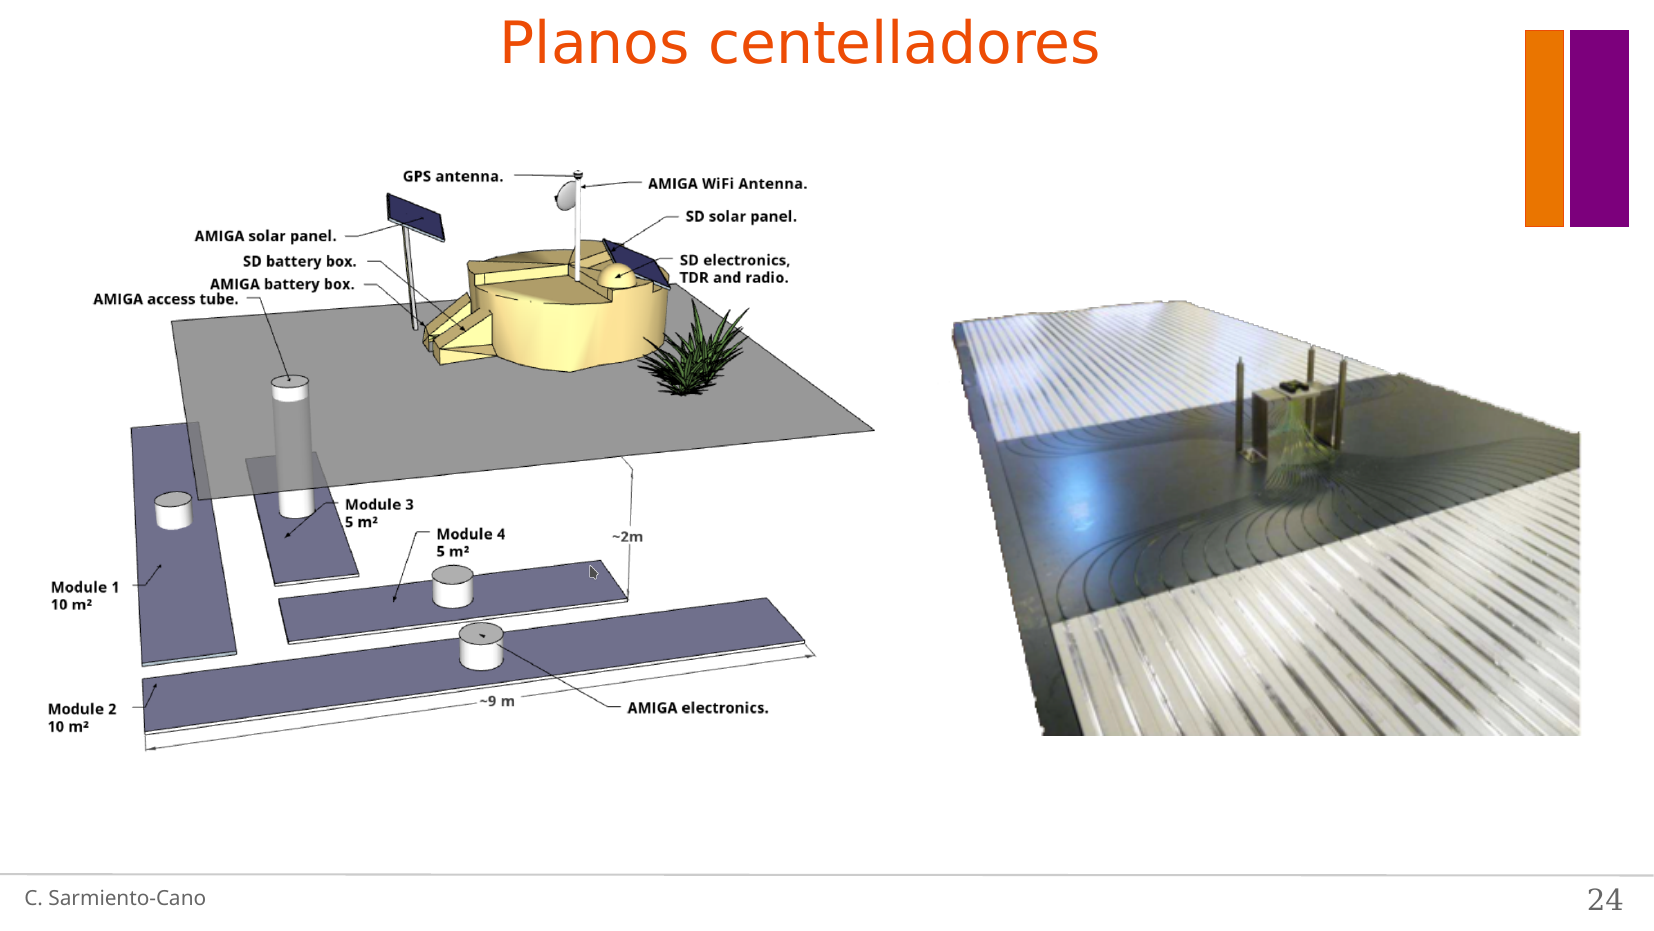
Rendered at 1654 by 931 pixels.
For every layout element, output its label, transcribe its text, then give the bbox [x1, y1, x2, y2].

picture [29, 148, 886, 764]
picture [931, 262, 1583, 736]
title Planos centelladores [82, 0, 1519, 103]
